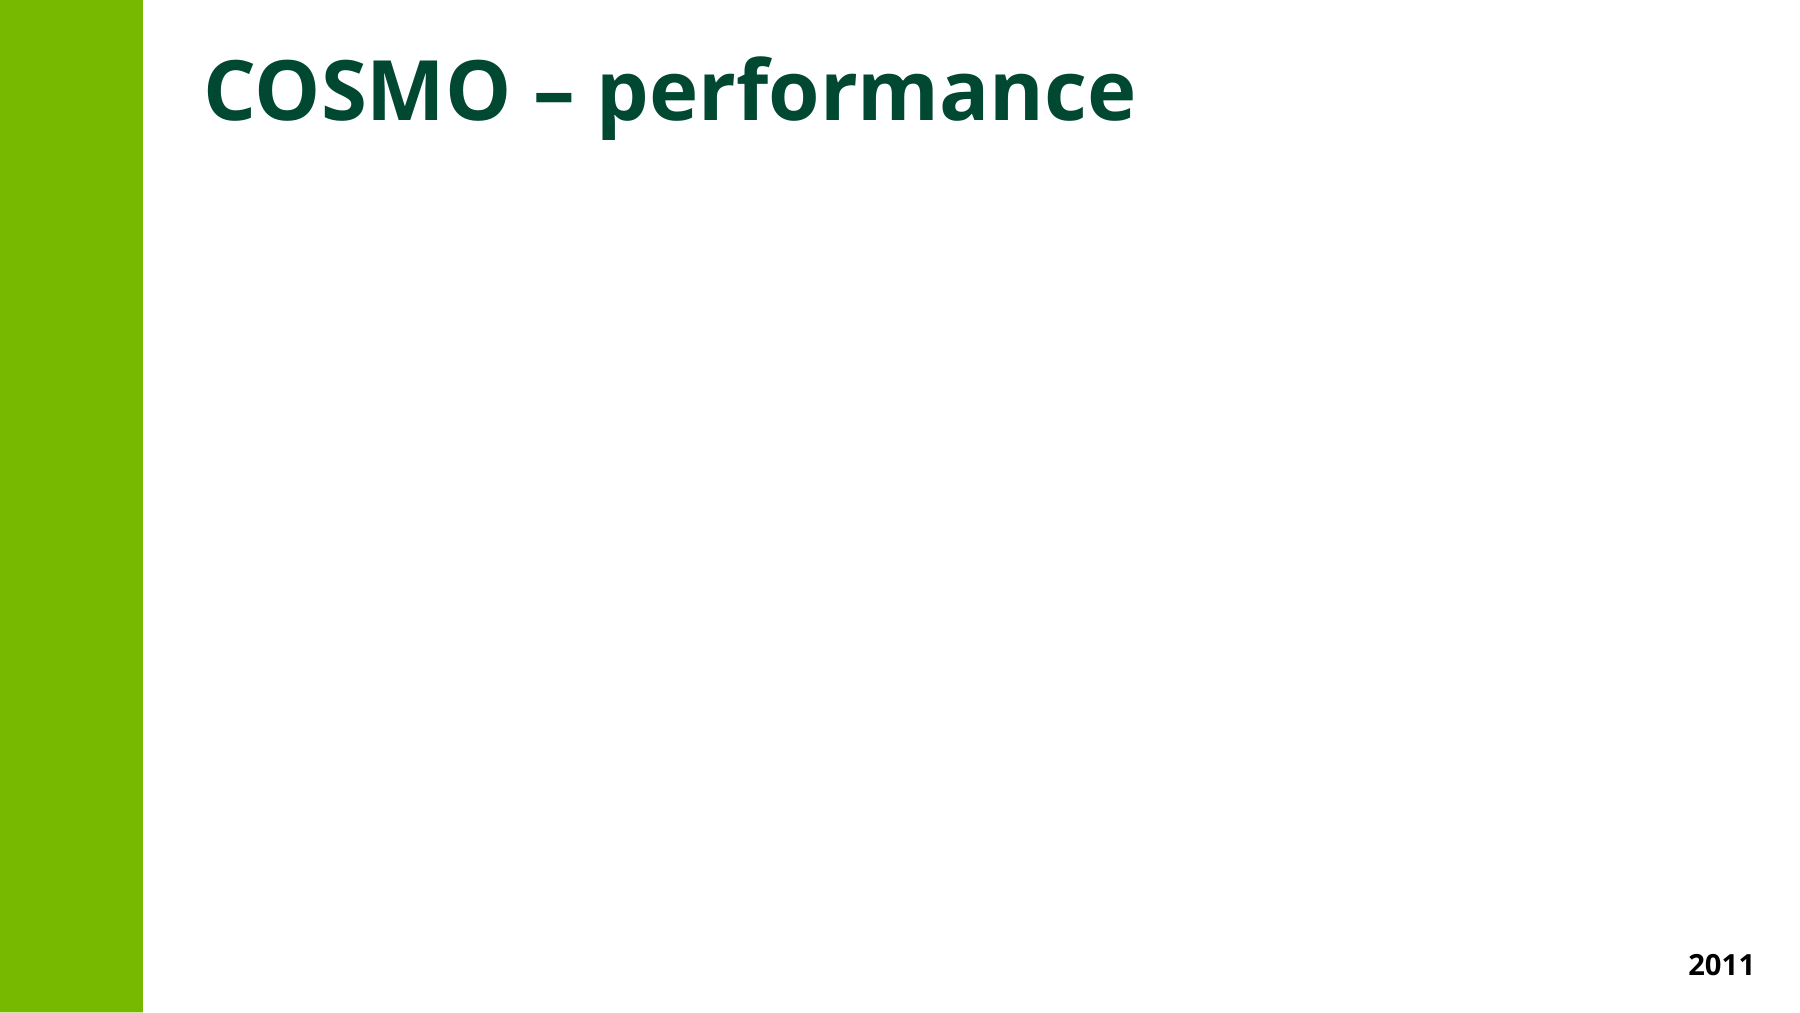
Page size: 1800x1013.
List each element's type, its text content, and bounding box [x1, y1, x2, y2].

title COSMO – performance [188, 40, 1733, 211]
